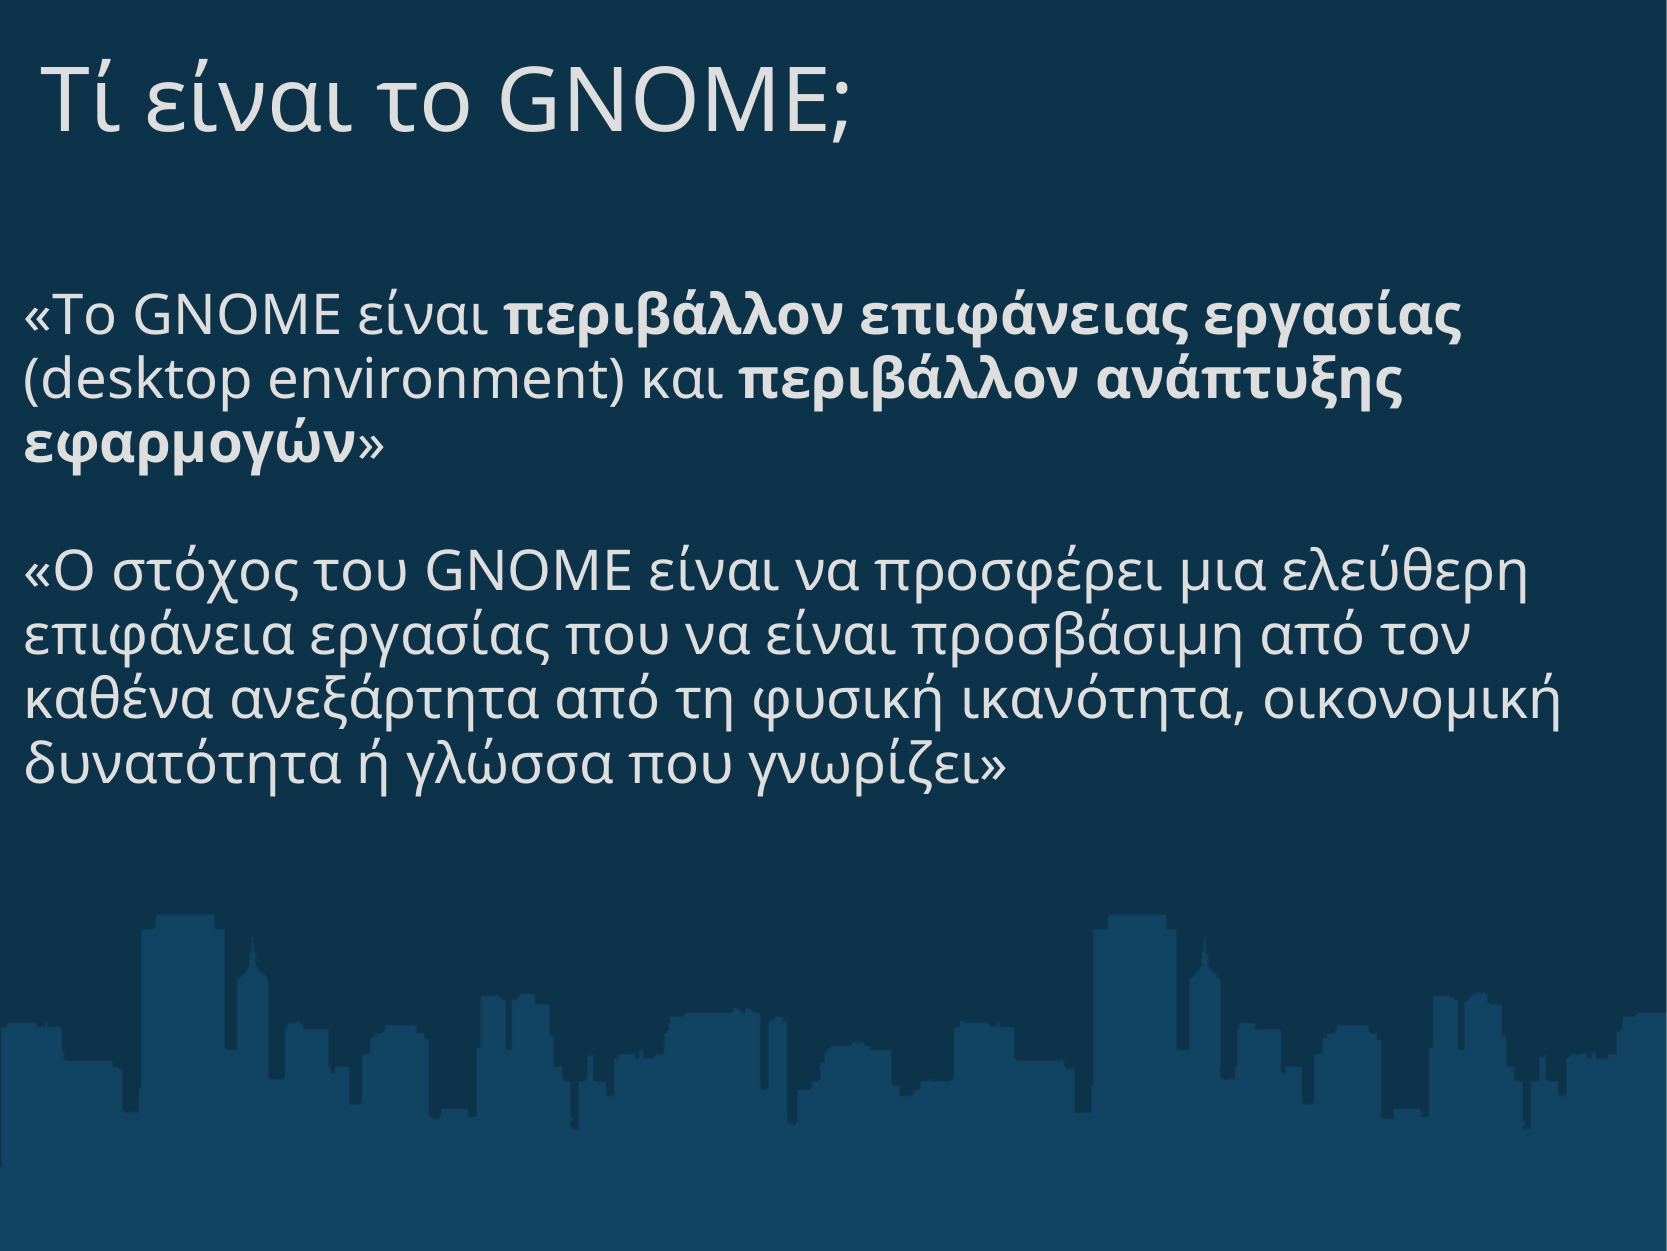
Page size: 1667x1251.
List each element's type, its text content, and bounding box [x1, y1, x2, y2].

title Τί είναι το GNOME; [40, 50, 1627, 201]
list «Το GNOME είναι περιβάλλον επιφάνειας εργασίας (desktop environment) και περιβάλλον ανάπτυξης εφαρμογών» «Ο στόχος του GNOME είναι να προσφέρει μια ελεύθερη επιφάνεια εργασίας που να είναι προσβάσιμη από τον καθένα ανεξάρτητα από τη φυσική ικανότητα, οικονομική δυνατότητα ή γλώσσα που γνωρίζει» [23, 283, 1610, 1185]
picture [0, 0, 1667, 1251]
